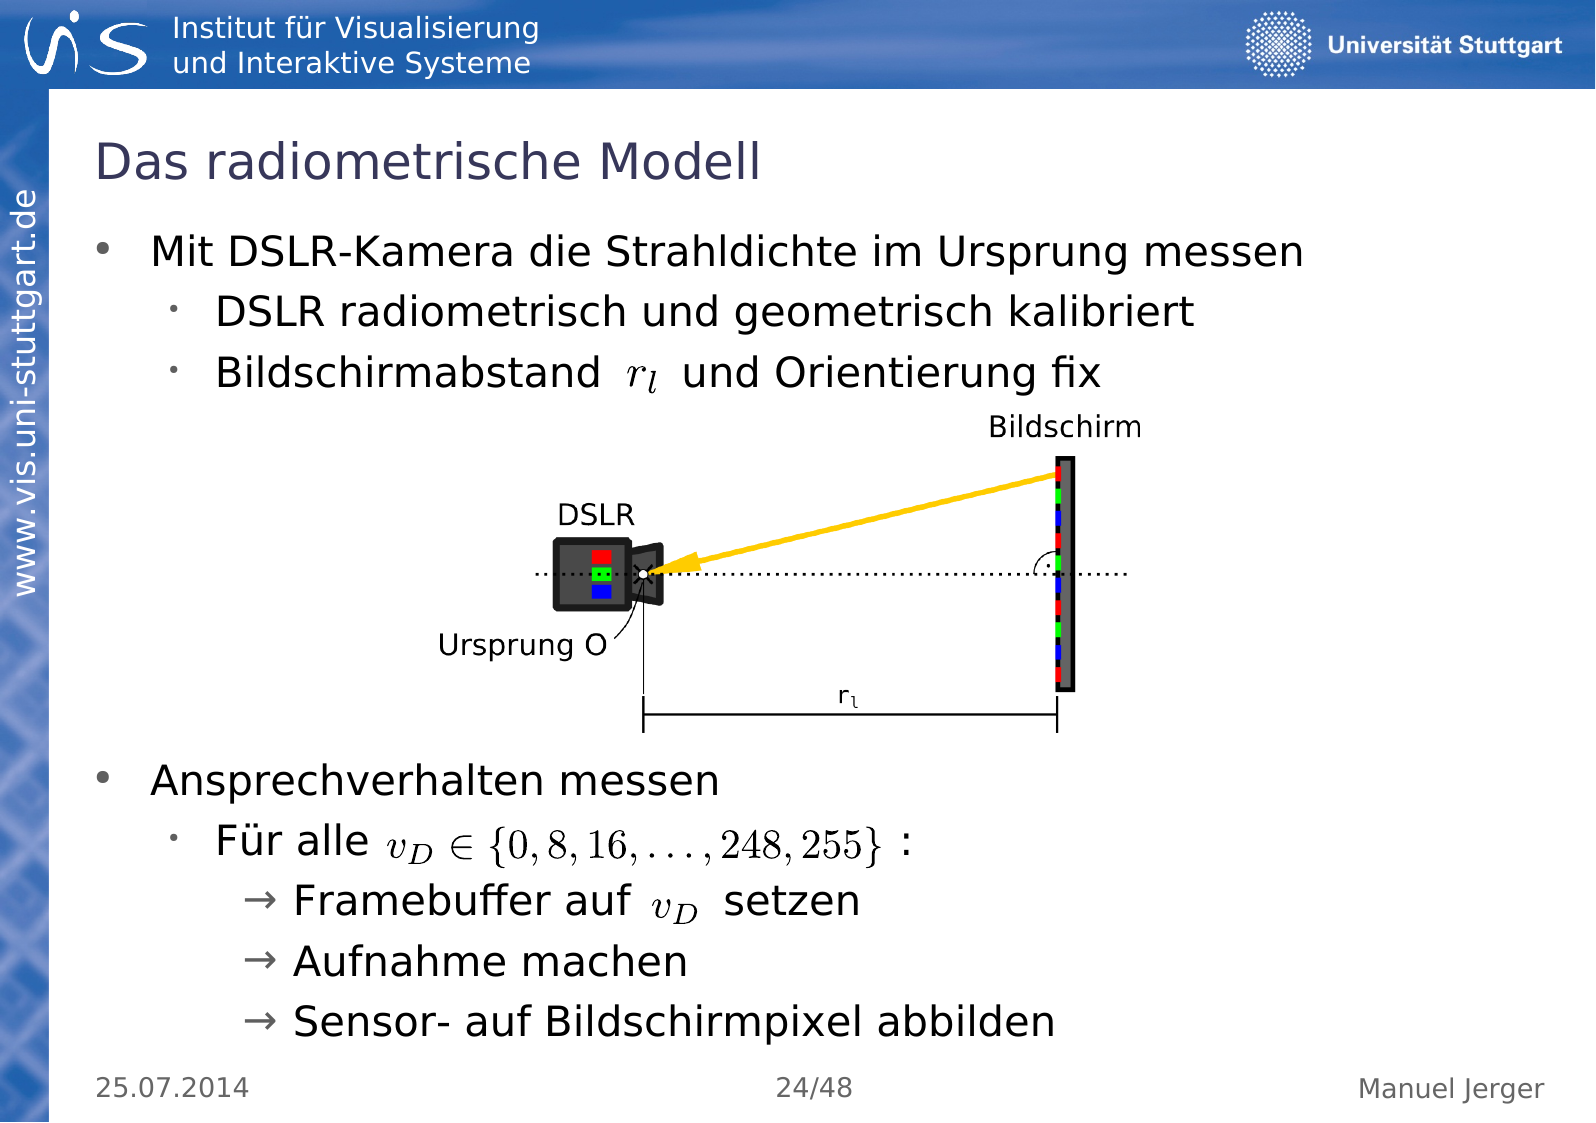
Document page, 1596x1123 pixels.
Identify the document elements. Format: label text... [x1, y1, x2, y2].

picture [440, 414, 1140, 733]
list Mit DSLR-Kamera die Strahldichte im Ursprung messen DSLR radiometrisch und geometrisch kalibriert Bildschirmabstand und Orientierung fix Ansprechverhalten messen Für alle : Framebuffer auf setzen Aufnahme machen Sensor- auf Bildschirmpixel abbilden [94, 224, 1548, 1052]
text_box [385, 826, 884, 869]
text_box [650, 899, 700, 924]
picture [0, 0, 49, 1122]
title Das radiometrische Modell [94, 117, 1534, 201]
picture [24, 0, 1596, 89]
text_box [625, 366, 659, 394]
